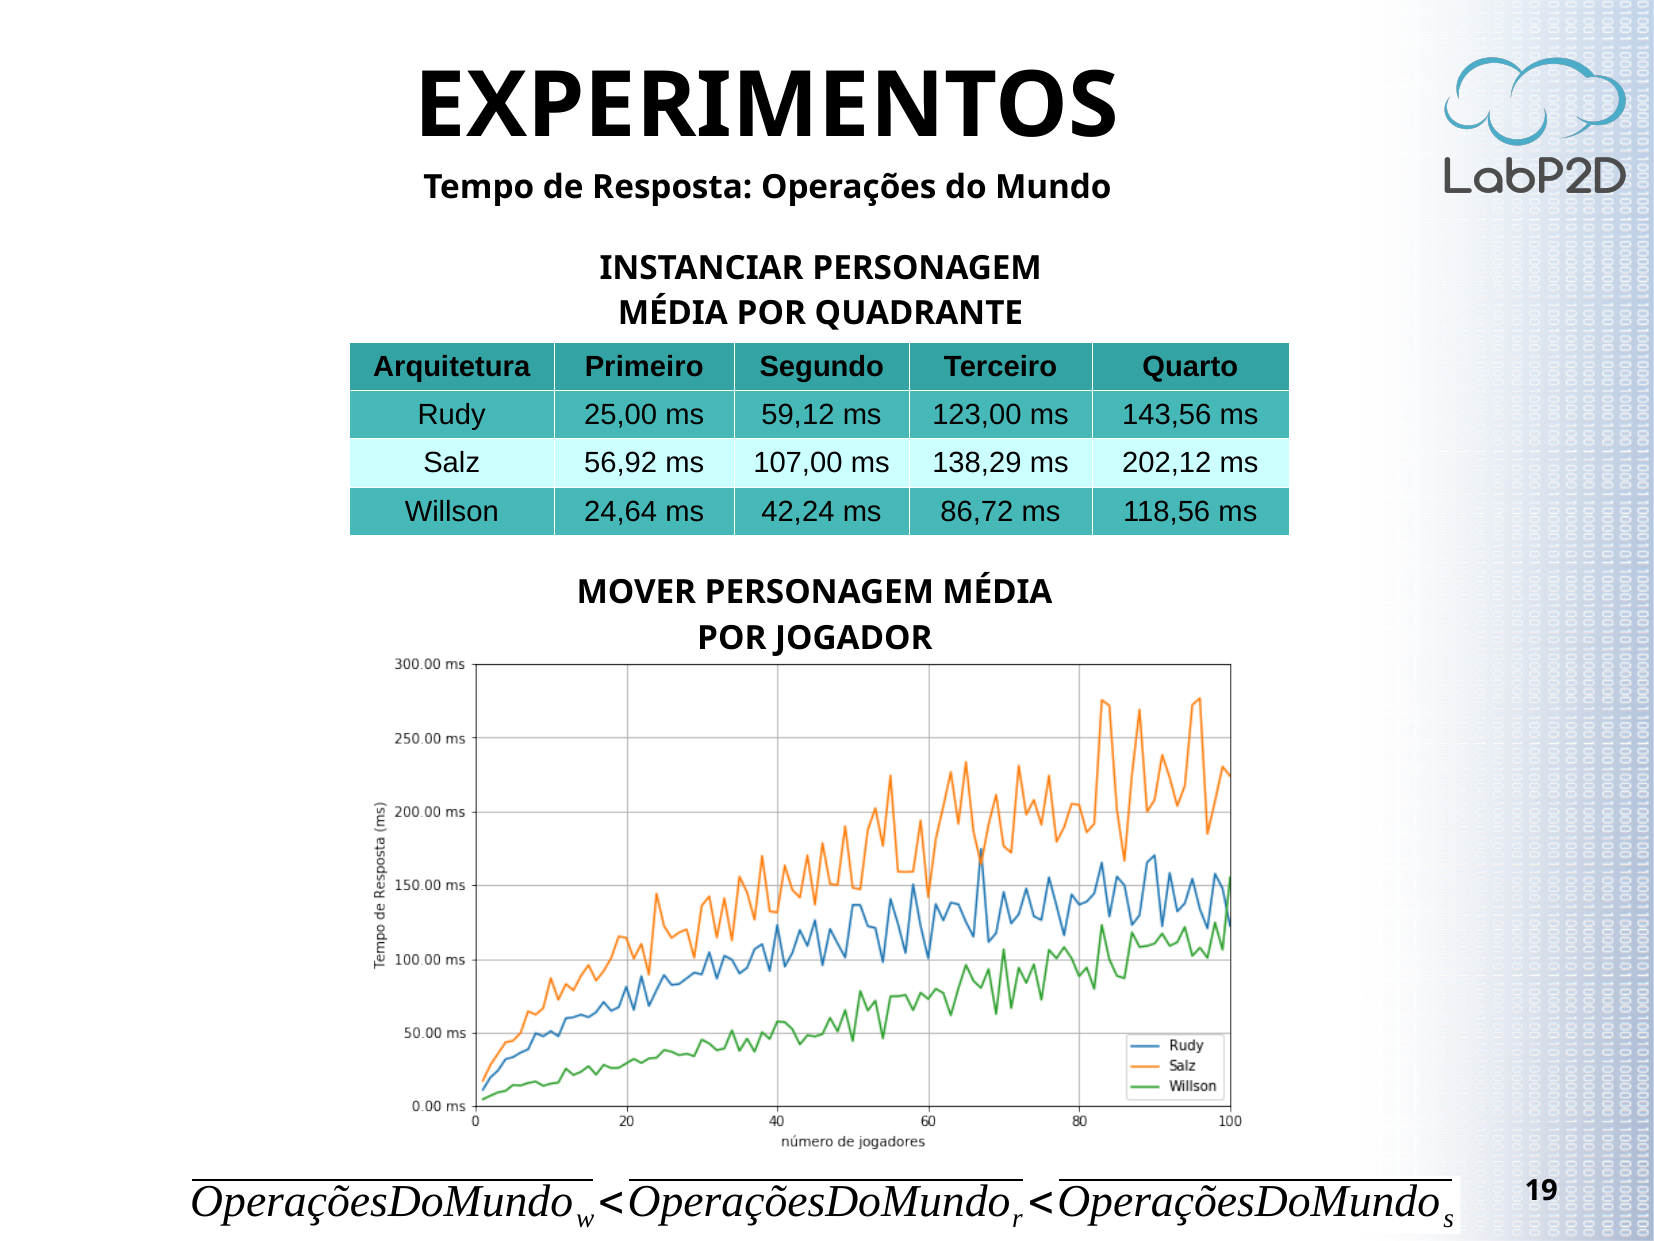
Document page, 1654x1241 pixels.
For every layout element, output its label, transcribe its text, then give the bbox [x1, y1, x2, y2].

picture [366, 649, 1252, 1159]
table_cell 143,56 ms [1093, 391, 1289, 438]
table_cell Salz [350, 439, 554, 487]
table_header Primeiro [555, 343, 734, 390]
table_cell 138,29 ms [910, 439, 1092, 487]
table_cell 59,12 ms [735, 391, 909, 438]
table_cell 25,00 ms [555, 391, 734, 438]
title EXPERIMENTOS Tempo de Resposta: Operações do Mundo [82, 19, 1453, 227]
picture [1360, 1, 1654, 1240]
text_box MOVER PERSONAGEM MÉDIA POR JOGADOR [531, 561, 1099, 649]
table_cell 118,56 ms [1093, 488, 1289, 535]
table_cell 86,72 ms [910, 488, 1092, 535]
table_header Segundo [735, 343, 909, 390]
table_cell 202,12 ms [1093, 439, 1289, 487]
table_cell 56,92 ms [555, 439, 734, 487]
table_cell 42,24 ms [735, 488, 909, 535]
table_header Terceiro [910, 343, 1092, 390]
chart [183, 1176, 1461, 1234]
table_header Arquitetura [350, 343, 554, 390]
table_cell Willson [350, 488, 554, 535]
table_cell 123,00 ms [910, 391, 1092, 438]
table_cell Rudy [350, 391, 554, 438]
table_header Quarto [1093, 343, 1289, 390]
table_cell 107,00 ms [735, 439, 909, 487]
text_box INSTANCIAR PERSONAGEM MÉDIA POR QUADRANTE [354, 236, 1288, 340]
table_cell 24,64 ms [555, 488, 734, 535]
